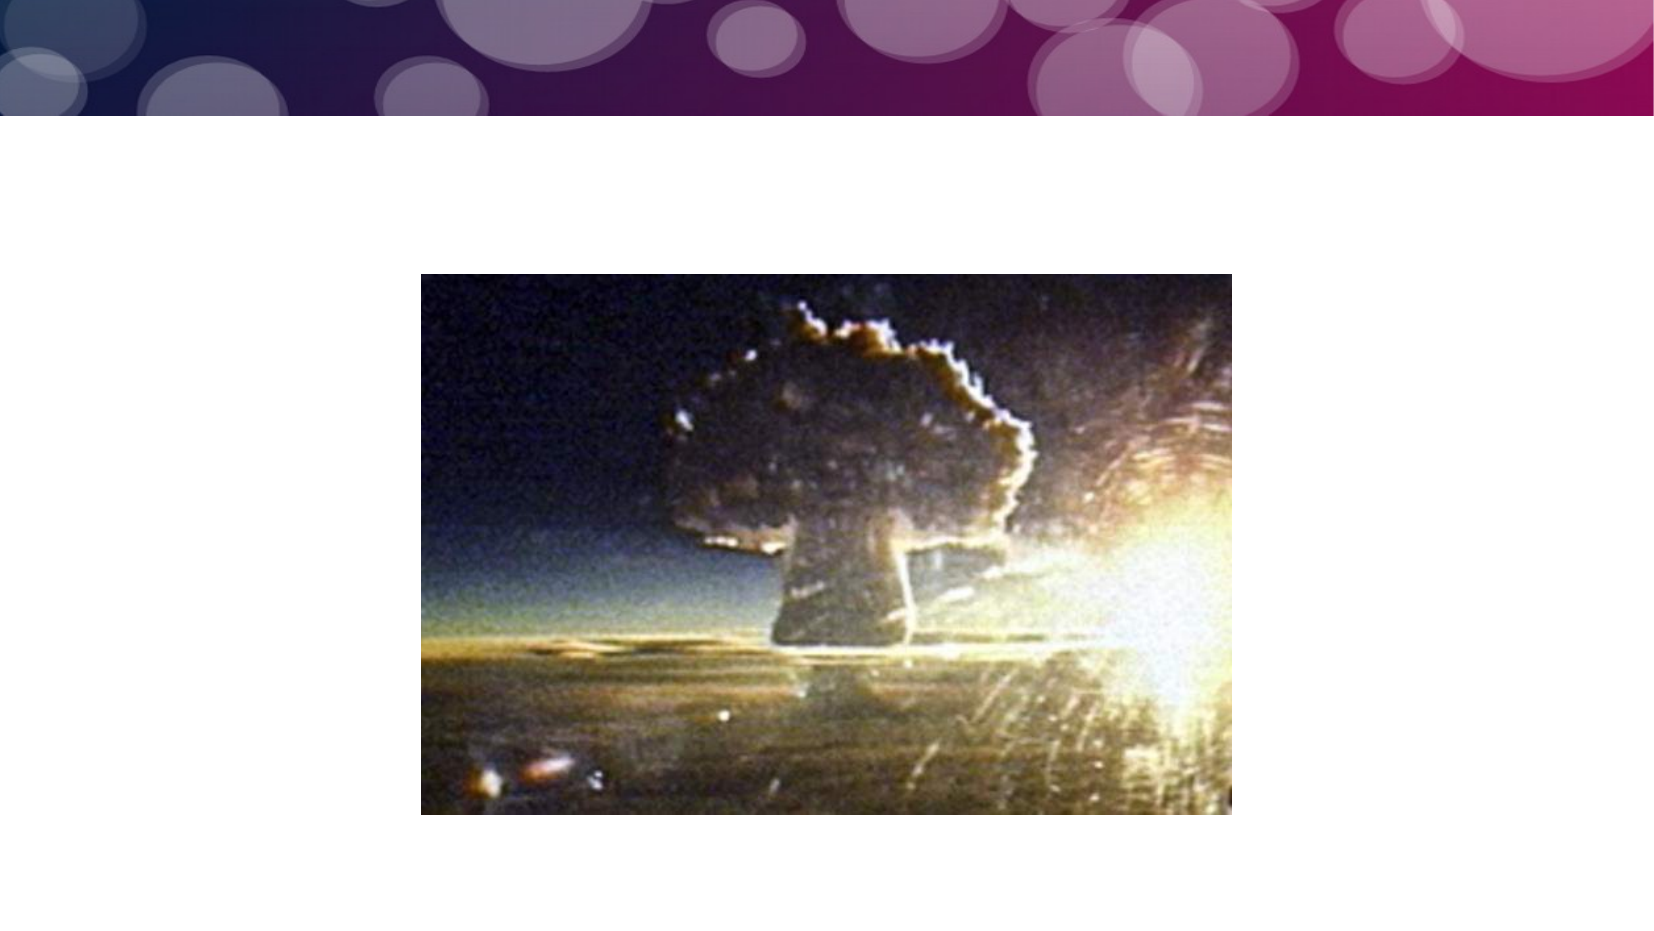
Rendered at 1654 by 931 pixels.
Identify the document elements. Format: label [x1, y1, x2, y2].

picture [421, 274, 1232, 815]
picture [0, 0, 1654, 116]
